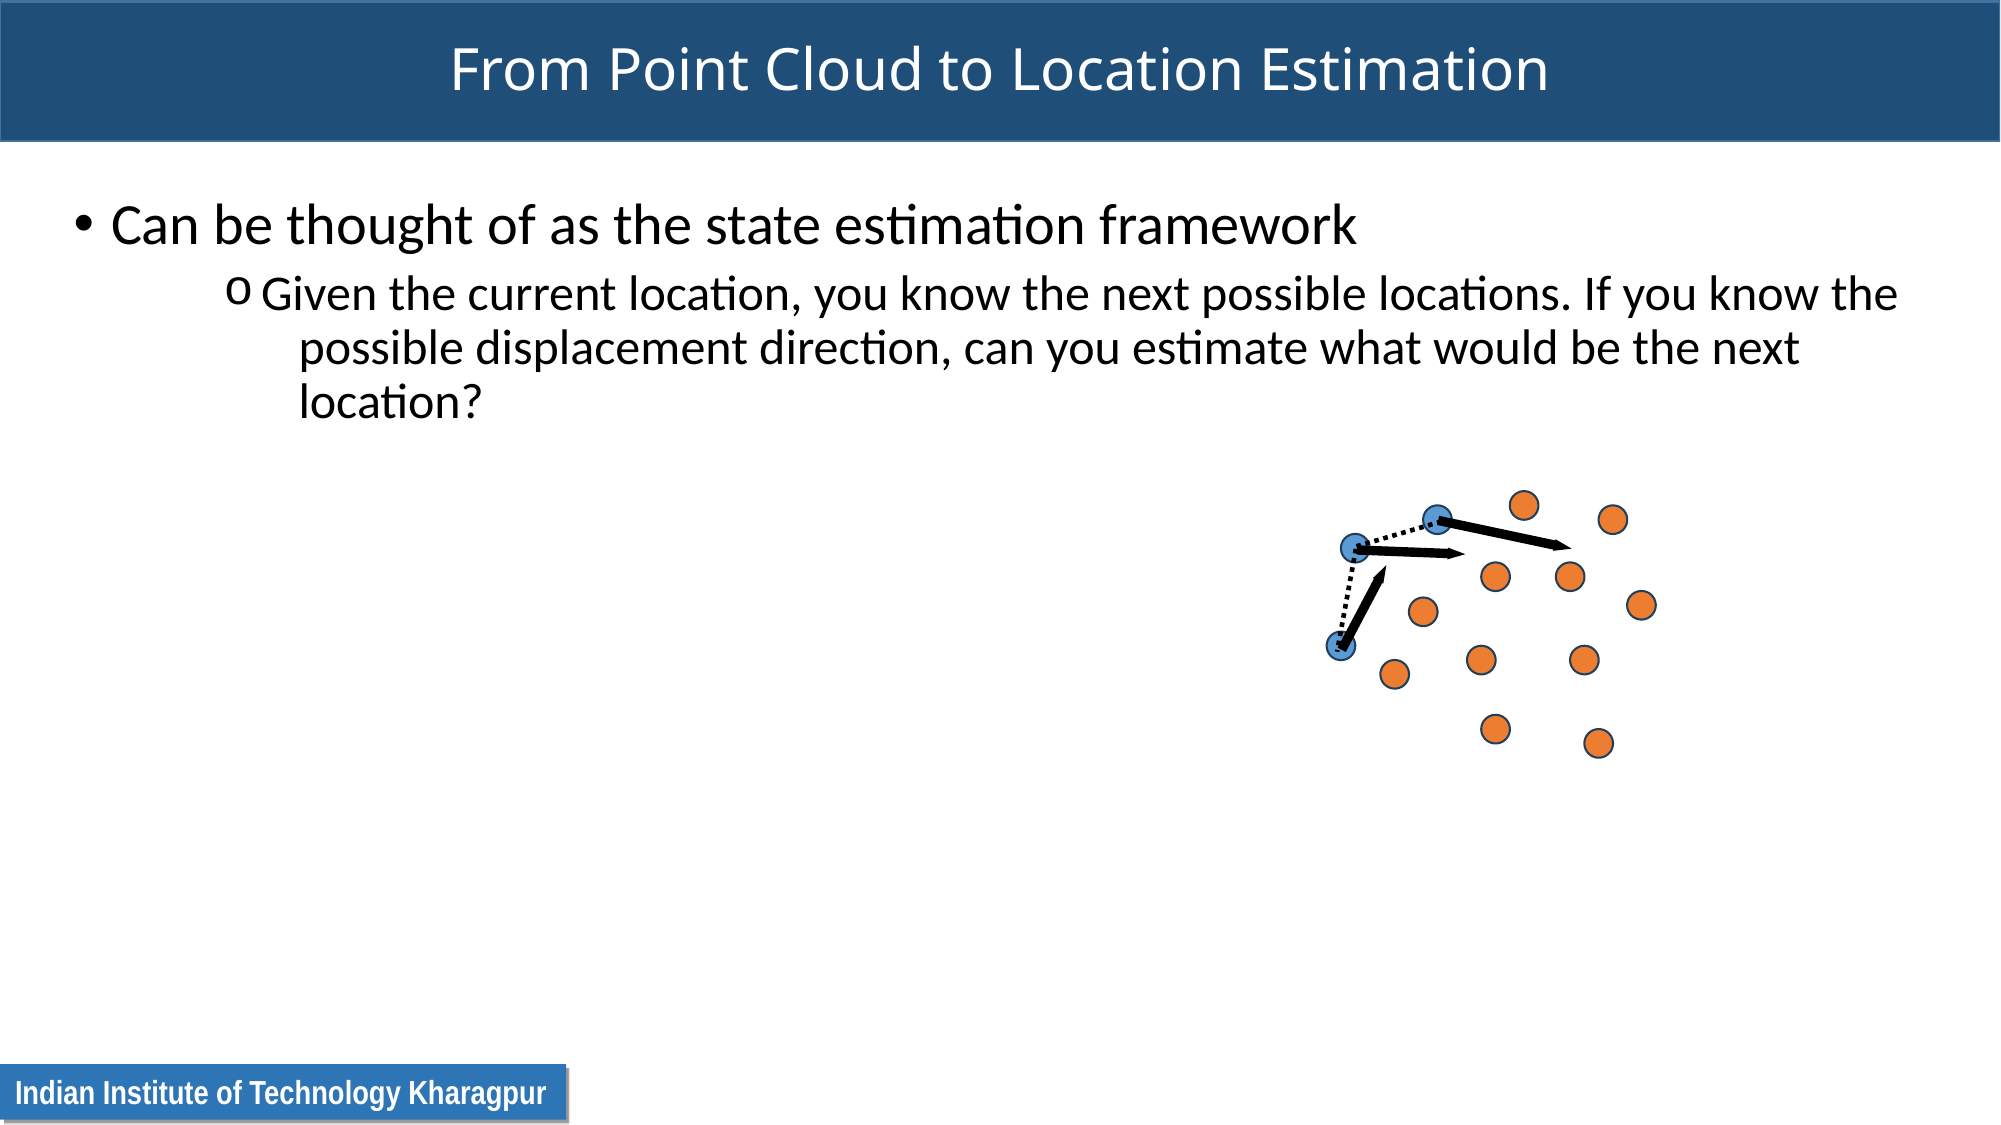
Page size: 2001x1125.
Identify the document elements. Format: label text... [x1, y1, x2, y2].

title From Point Cloud to Location Estimation [0, 1, 2000, 141]
text_box [1584, 729, 1613, 758]
text_box [1509, 491, 1539, 520]
text_box [1408, 597, 1438, 627]
text_box [1481, 562, 1510, 592]
text_box [1326, 631, 1356, 661]
text_box [1481, 714, 1510, 744]
text_box [1423, 505, 1452, 534]
text_box [1467, 645, 1496, 675]
text_box [1570, 645, 1599, 675]
text_box [1555, 562, 1585, 592]
list Can be thought of as the state estimation framework Given the current location, you know the next possible locations. If you know the possible displacement direction, can you estimate what would be the next location? [58, 186, 1954, 1065]
text_box [1598, 505, 1628, 534]
text_box [1380, 660, 1409, 689]
text_box [1340, 533, 1368, 563]
text_box [1627, 590, 1656, 620]
